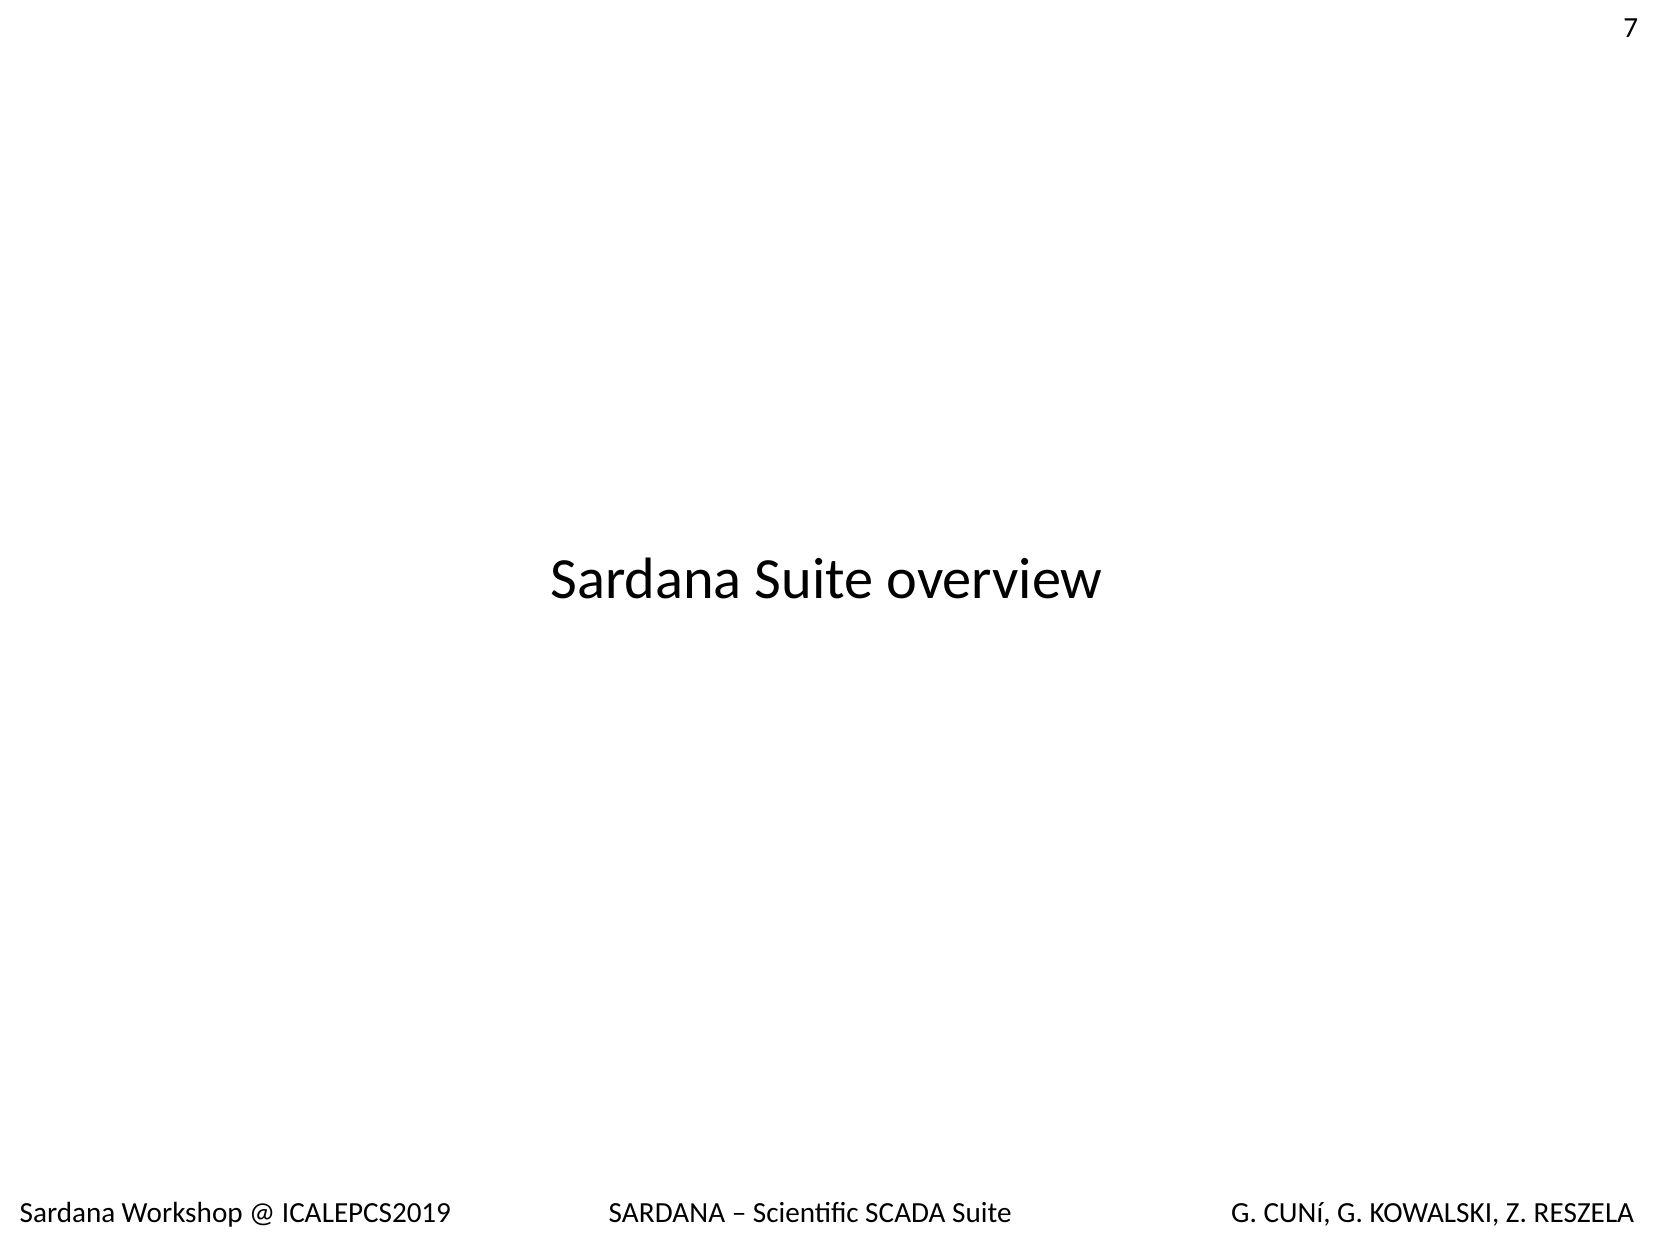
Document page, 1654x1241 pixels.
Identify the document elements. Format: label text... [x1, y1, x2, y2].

title Sardana Suite overview [82, 539, 1571, 628]
